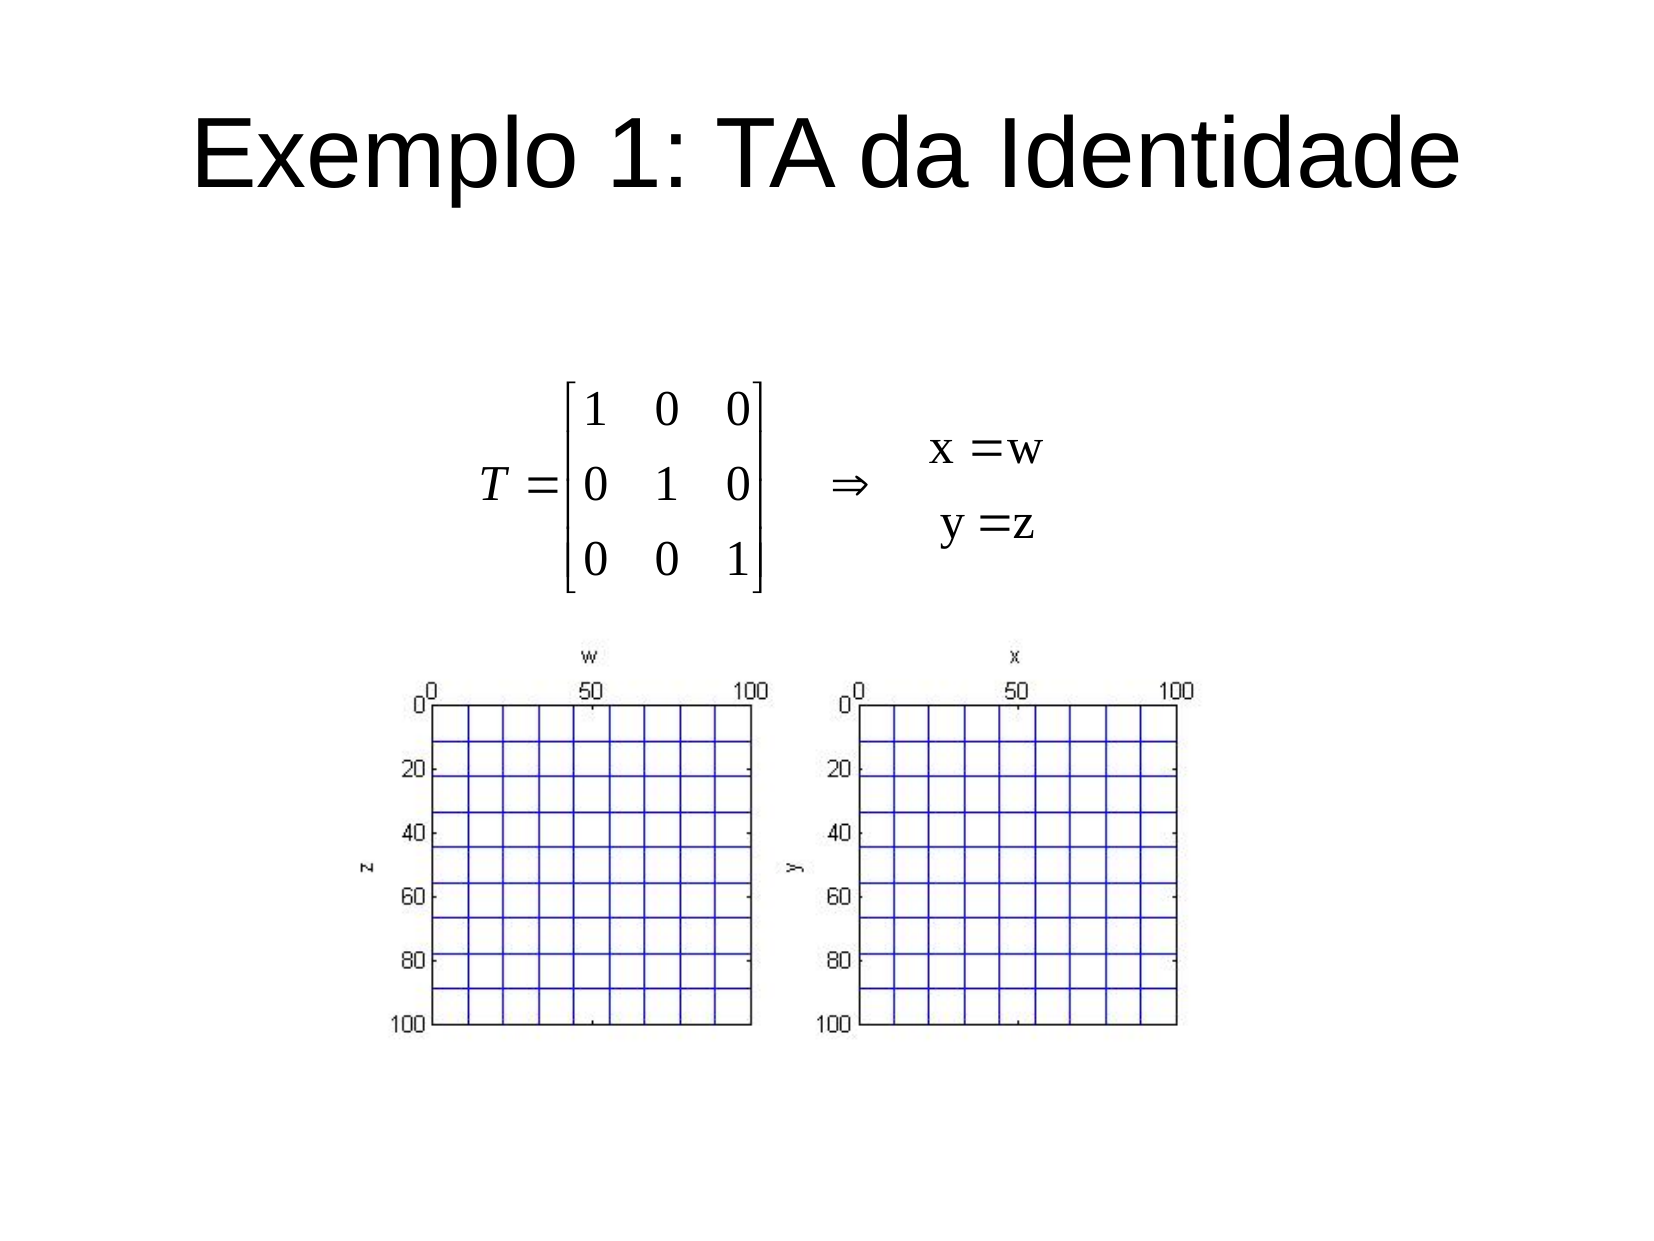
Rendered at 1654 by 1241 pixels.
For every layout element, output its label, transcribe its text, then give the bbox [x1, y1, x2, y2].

chart [473, 370, 1055, 681]
title Exemplo 1: TA da Identidade [82, 49, 1572, 257]
picture [306, 515, 1271, 1240]
